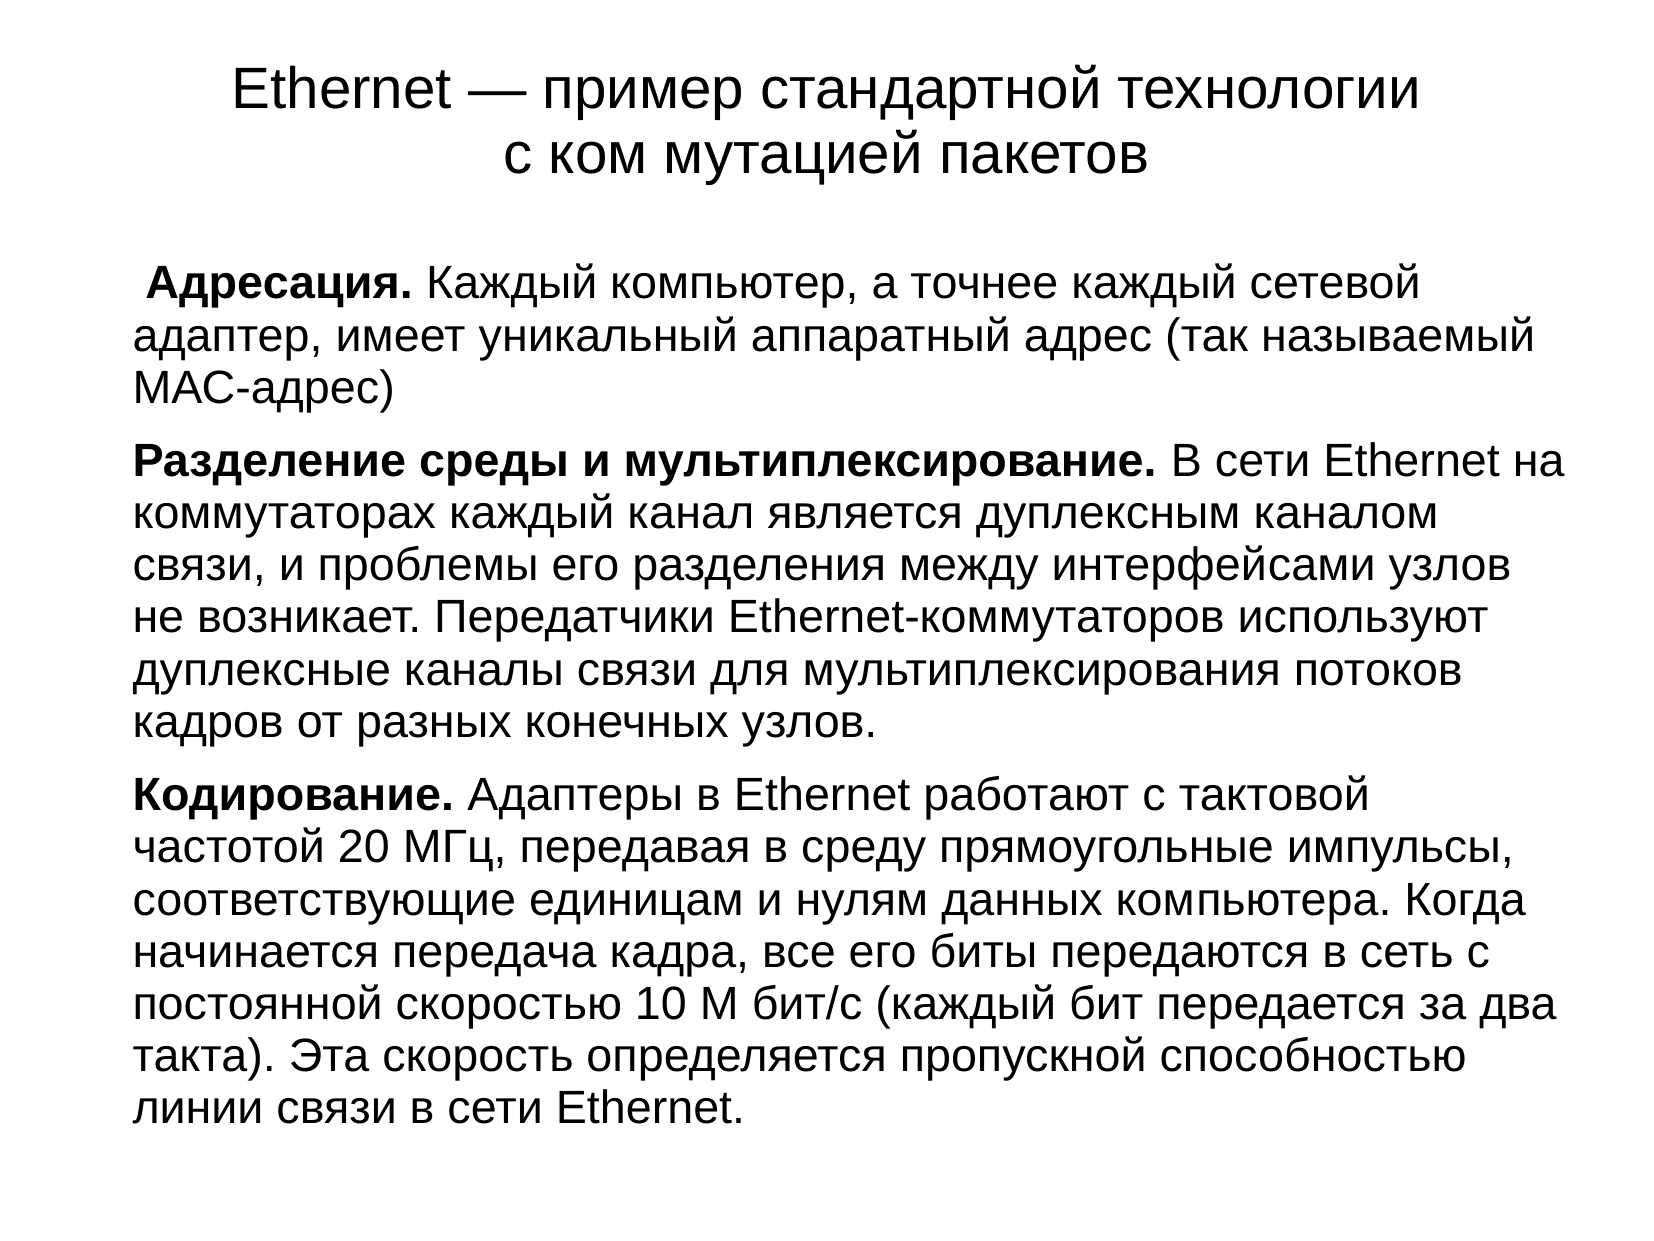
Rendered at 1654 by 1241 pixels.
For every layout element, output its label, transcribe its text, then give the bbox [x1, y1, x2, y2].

list Адресация. Каждый компьютер, а точнее каждый сетевой адаптер, имеет уникальный аппаратный адрес (так называемый МАС-адрес) Разделение среды и мультиплексирование. В сети Ethernet на коммутаторах каждый ка­нал является дуплексным каналом связи, и проблемы его разделения между интерфей­сами узлов не возникает. Передатчики Ethernet-коммутаторов используют дуплексные каналы связи для мультиплексирования потоков кадров от разных конечных узлов. Кодирование. Адаптеры в Ethernet работают с тактовой частотой 20 МГц, передавая в среду прямоугольные импульсы, соответствующие единицам и нулям данных ком­пьютера. Когда начинается передача кадра, все его биты передаются в сеть с постоянной скоростью 10 М бит/с (каждый бит передается за два такта). Эта скорость определяется пропускной способностью линии связи в сети Ethernet. [82, 256, 1571, 1146]
title Ethernet — пример стандартной технологии с ком мутацией пакетов [82, 49, 1571, 256]
